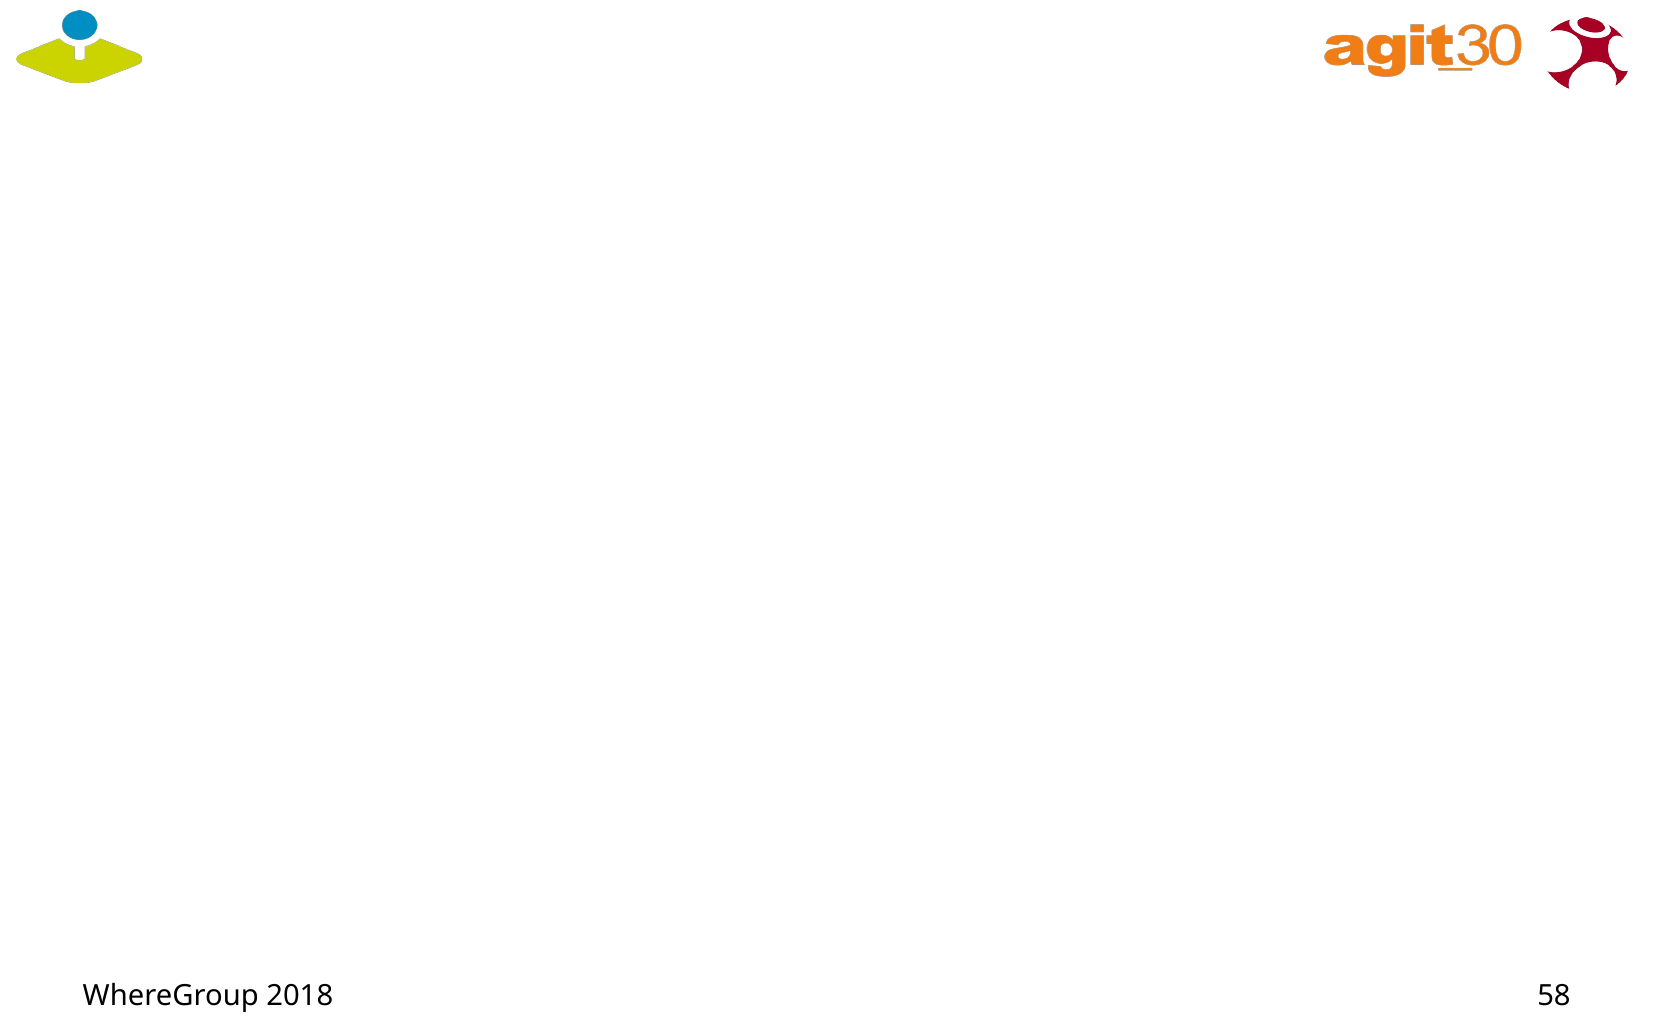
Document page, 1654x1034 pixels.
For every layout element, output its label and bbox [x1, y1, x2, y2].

picture [1322, 21, 1524, 79]
picture [1547, 17, 1628, 89]
picture [16, 10, 142, 83]
